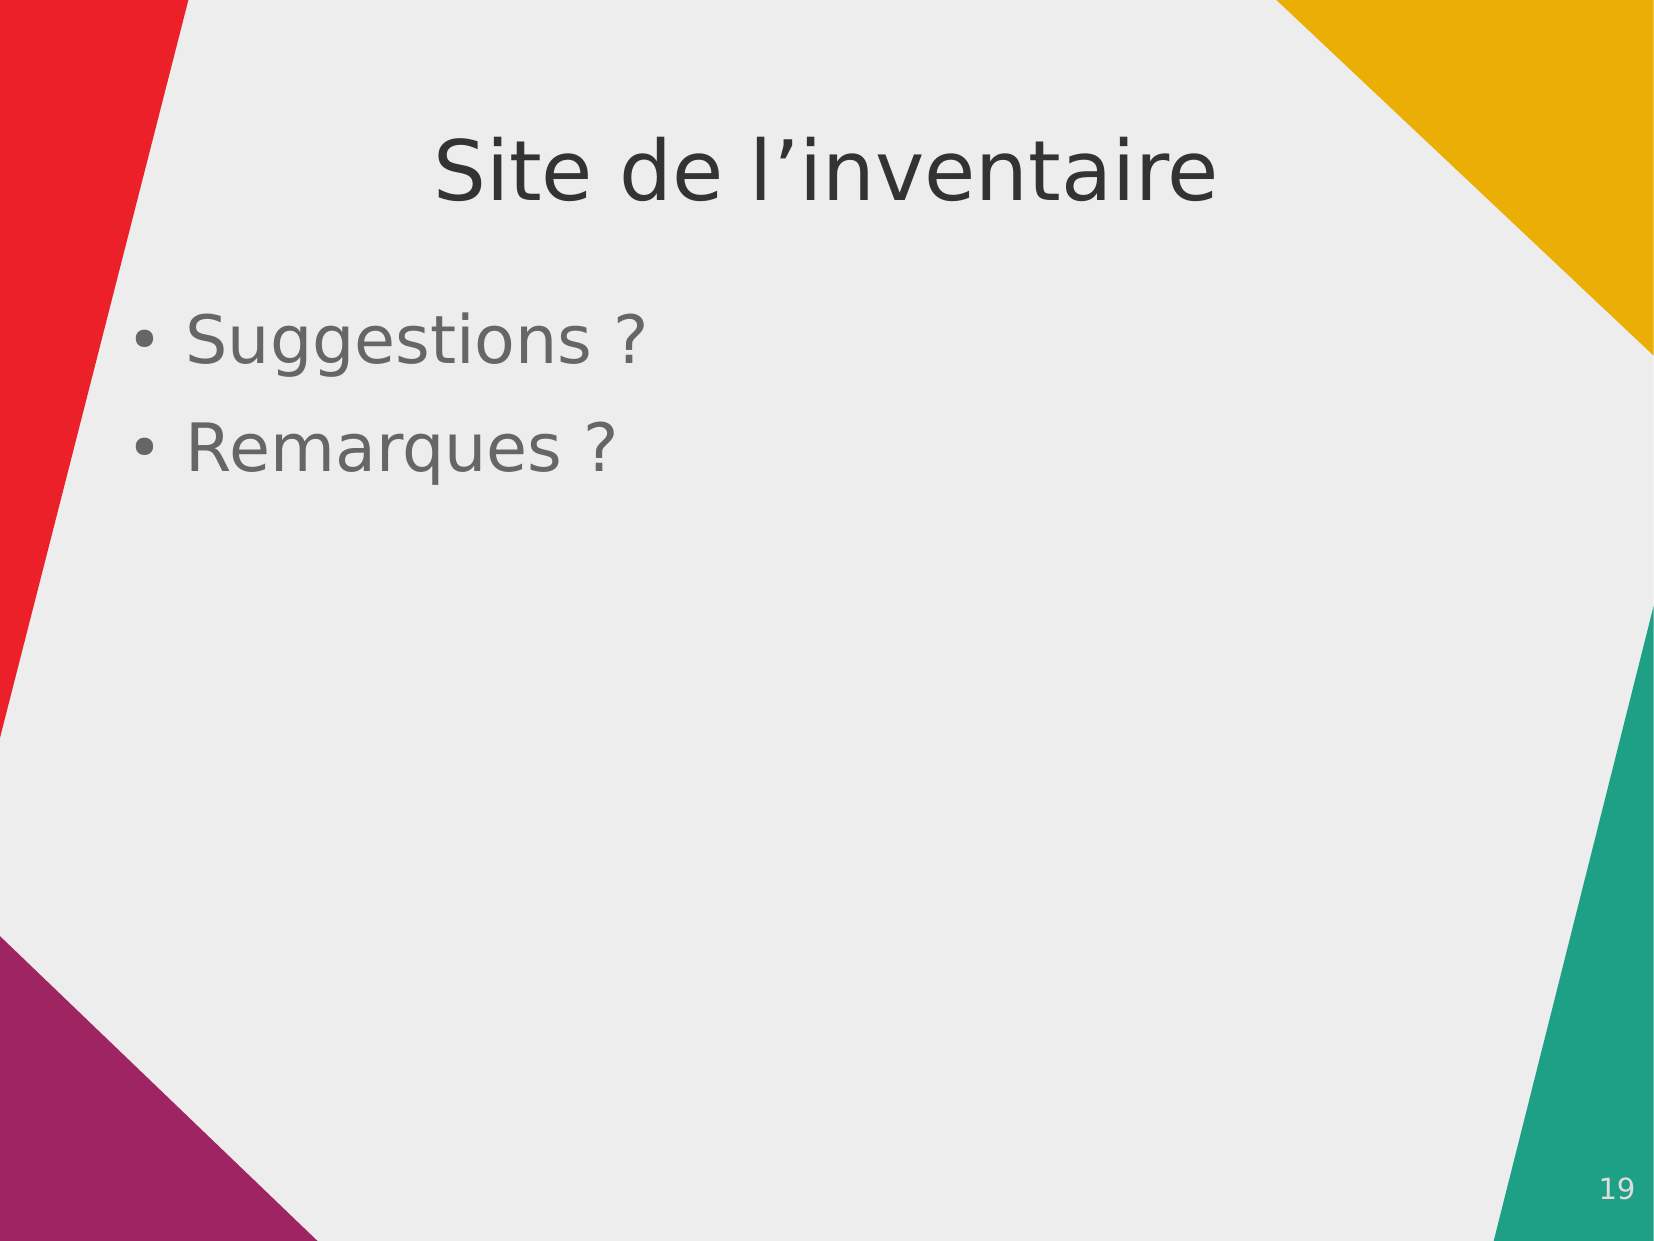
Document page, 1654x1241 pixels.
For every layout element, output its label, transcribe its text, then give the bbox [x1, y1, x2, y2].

title Site de l’inventaire [114, 73, 1539, 271]
list Suggestions ? Remarques ? [114, 302, 1539, 1033]
